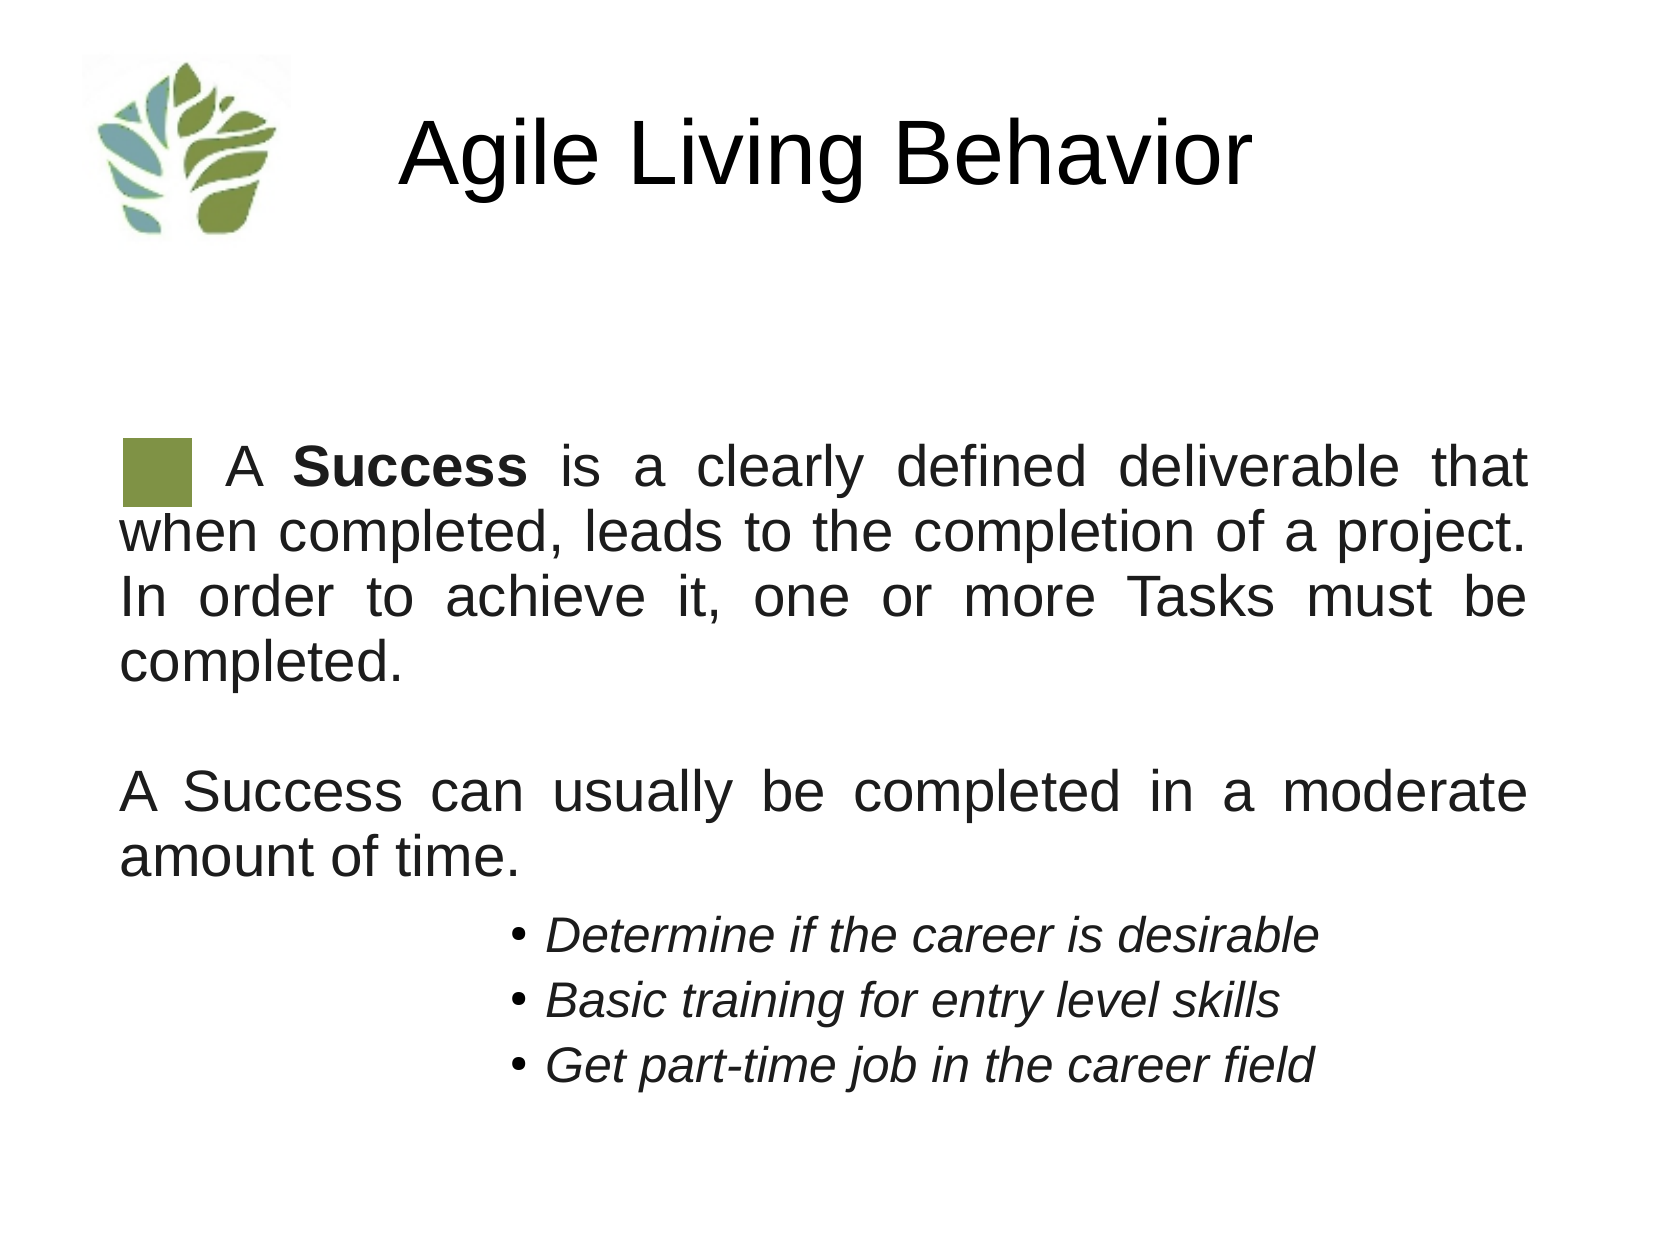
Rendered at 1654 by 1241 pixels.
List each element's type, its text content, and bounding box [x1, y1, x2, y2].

text_box Determine if the career is desirable [495, 900, 1381, 965]
text_box [120, 435, 196, 511]
title Agile Living Behavior [291, 49, 1571, 257]
text_box Basic training for entry level skills [495, 965, 1396, 1029]
picture [82, 49, 291, 258]
text_box A Success is a clearly defined deliverable that when completed, leads to the completion of a project. In order to achieve it, one or more Tasks must be completed. A Success can usually be completed in a moderate amount of time. [105, 426, 1546, 897]
text_box Get part-time job in the career field [495, 1029, 1396, 1101]
